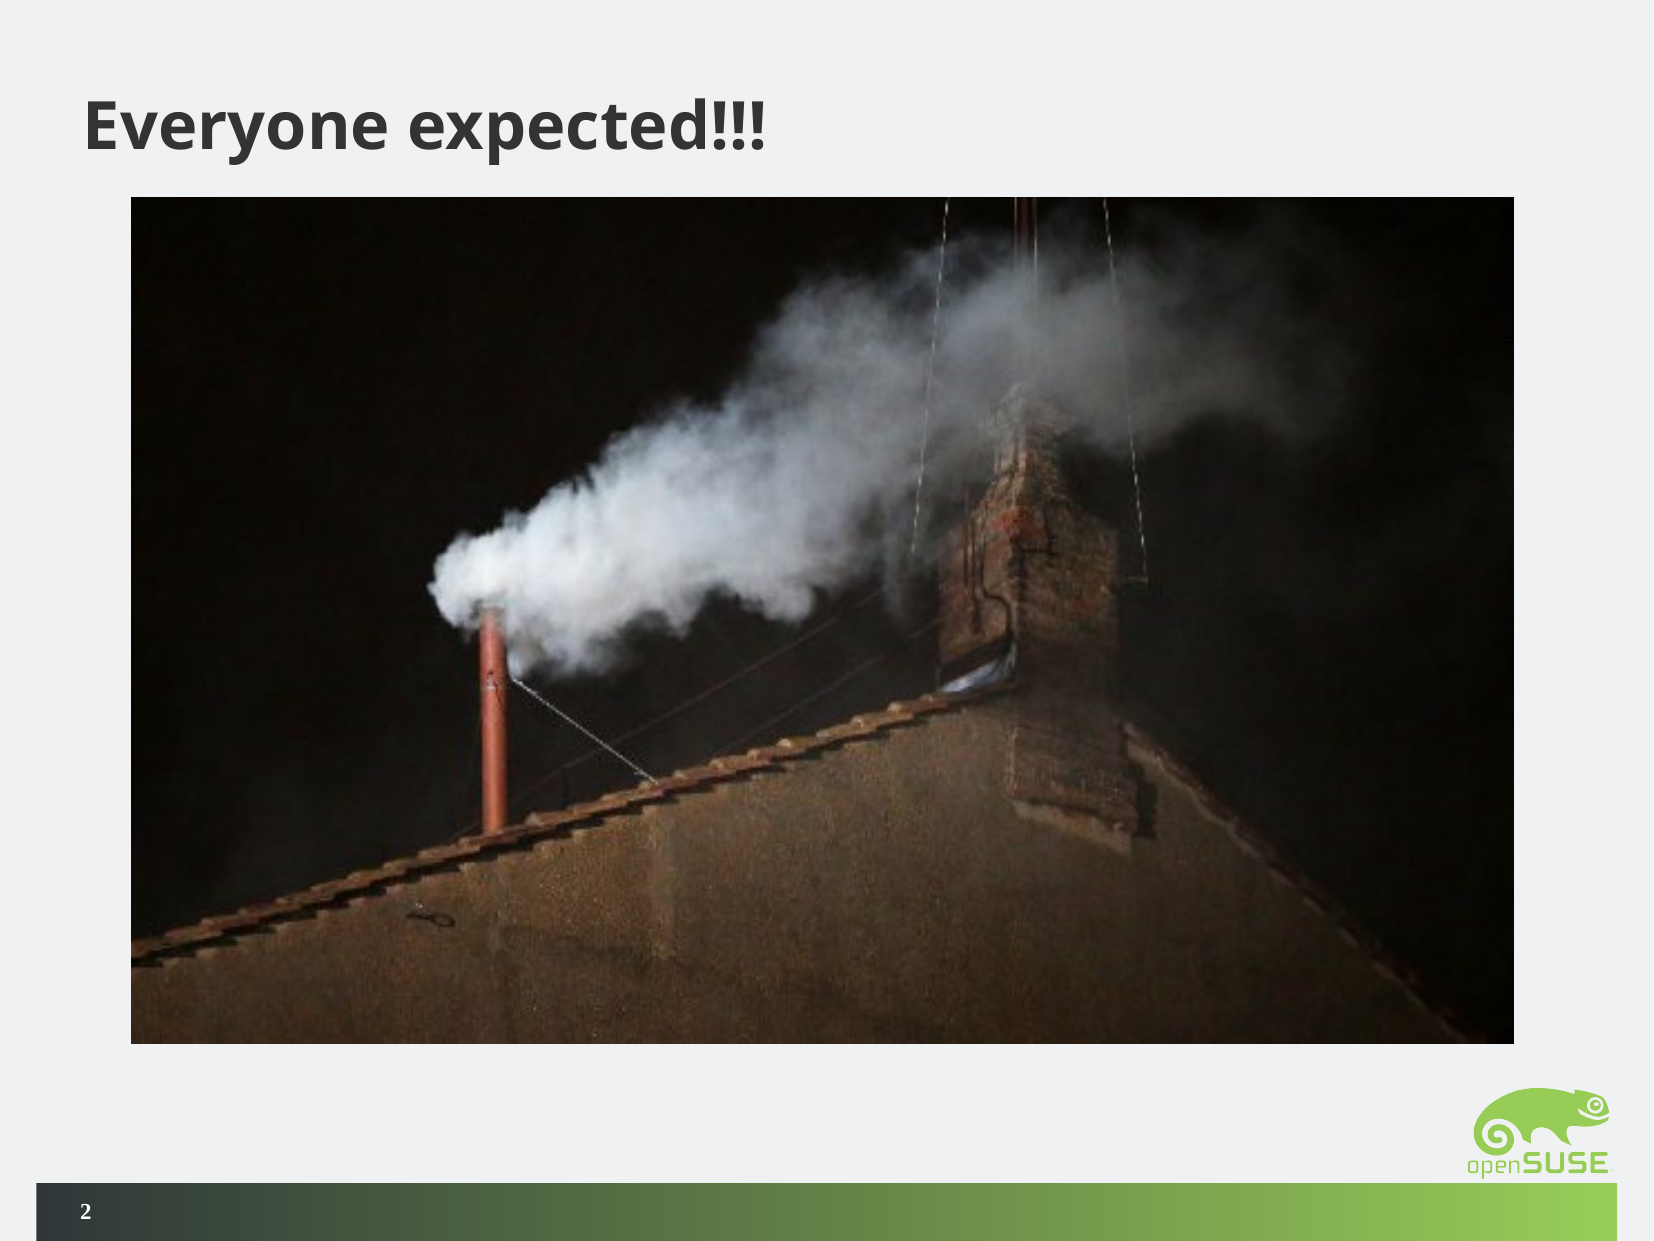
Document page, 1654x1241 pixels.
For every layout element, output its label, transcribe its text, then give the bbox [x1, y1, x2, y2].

picture [0, 0, 1654, 1241]
title Everyone expected!!! [82, 49, 1571, 198]
